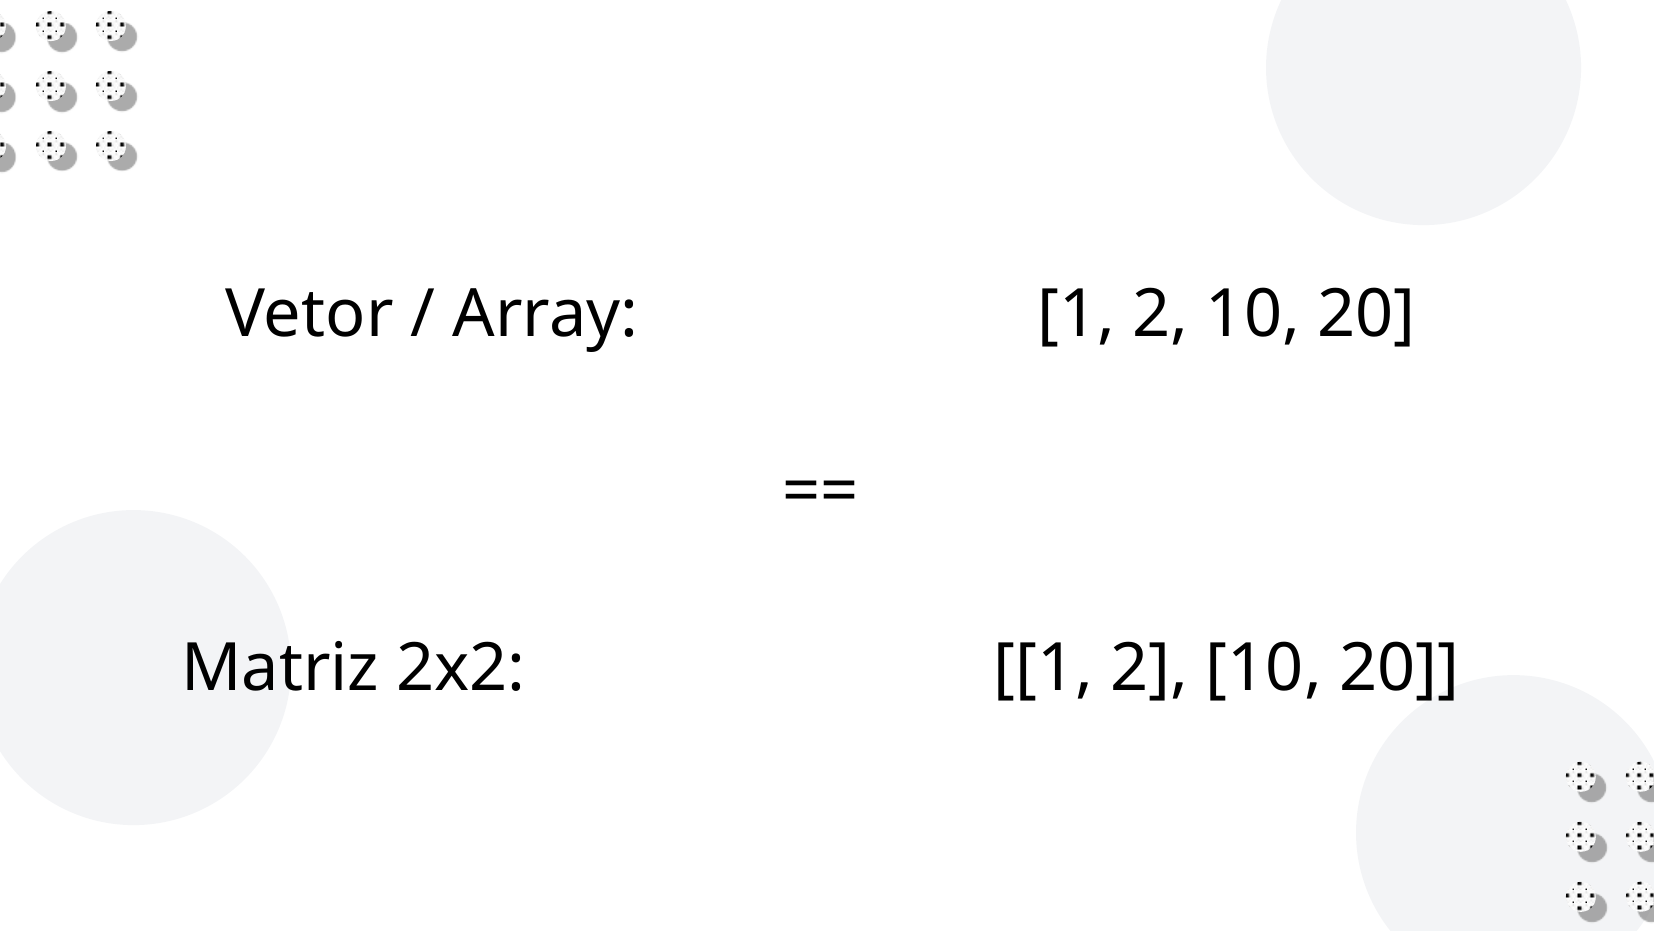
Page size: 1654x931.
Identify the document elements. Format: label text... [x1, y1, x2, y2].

text_box Vetor / Array: [1, 2, 10, 20] [76, 206, 1565, 414]
picture [0, 74, 6, 99]
text_box Matriz 2x2: [[1, 2], [10, 20]] [76, 561, 1565, 768]
picture [0, 133, 7, 159]
picture [35, 11, 66, 42]
subtitle == [76, 414, 1565, 561]
picture [1565, 761, 1596, 792]
picture [35, 130, 67, 162]
picture [1625, 881, 1654, 912]
picture [95, 70, 126, 101]
picture [1565, 821, 1596, 852]
picture [1625, 821, 1654, 852]
picture [1625, 761, 1654, 792]
picture [95, 10, 126, 41]
picture [1565, 881, 1596, 912]
picture [0, 14, 6, 39]
picture [95, 130, 127, 162]
picture [35, 70, 66, 102]
